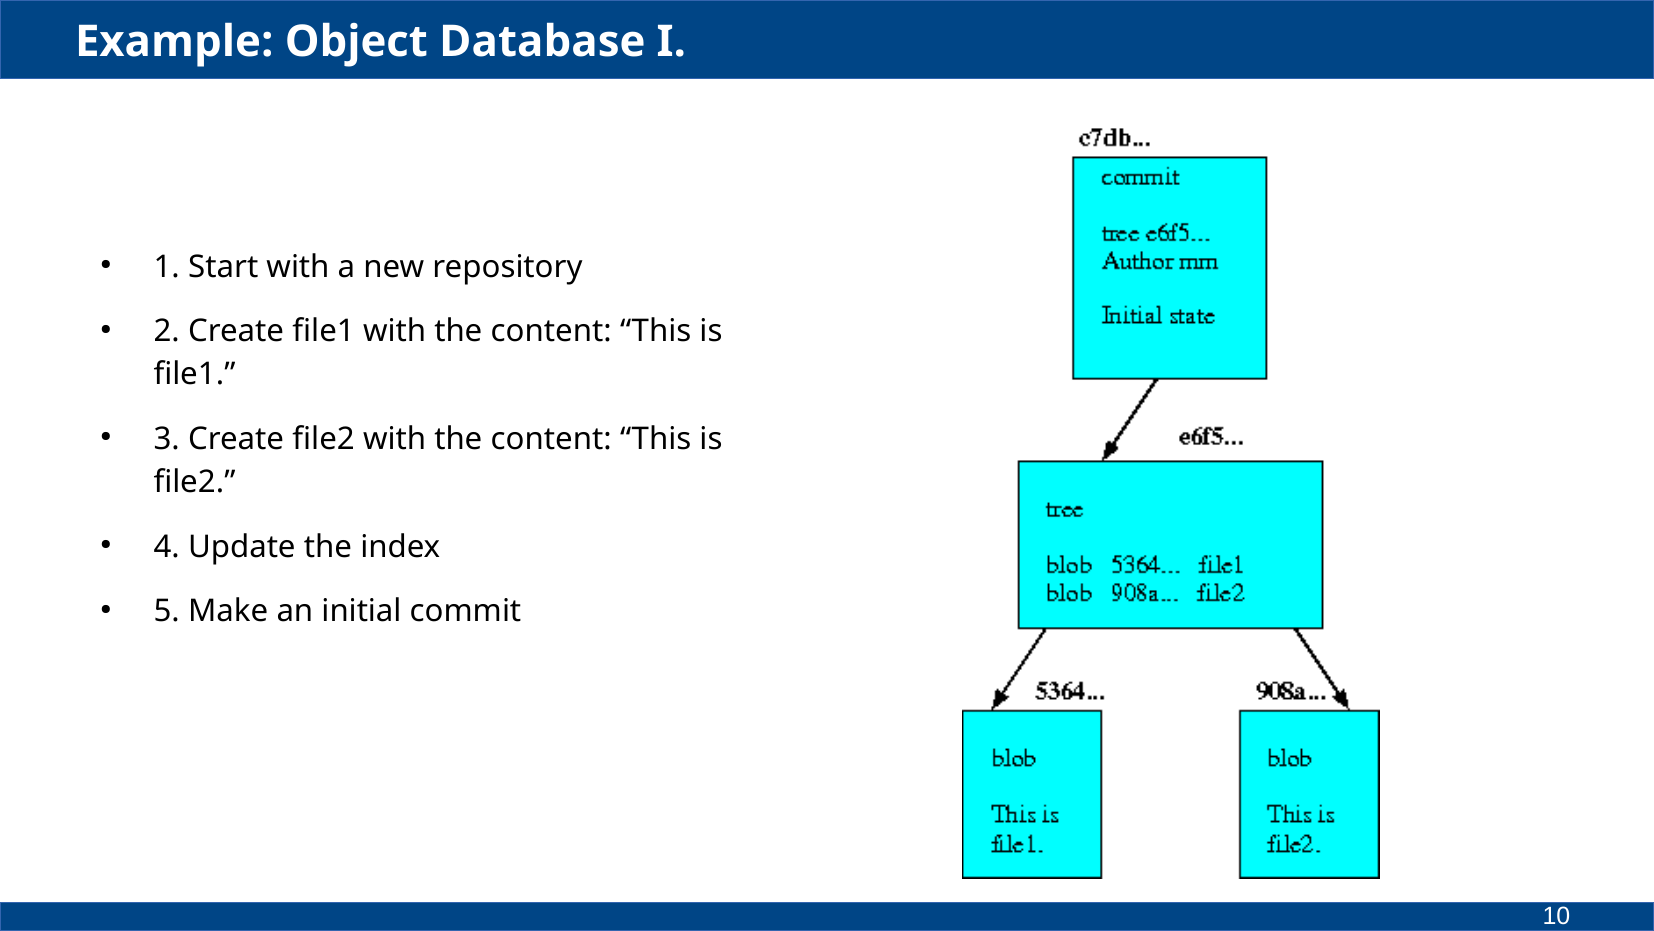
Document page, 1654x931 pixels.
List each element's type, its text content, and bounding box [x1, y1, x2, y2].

list 1. Start with a new repository 2. Create file1 with the content: “This is file1.” 3. Create file2 with the content: “This is file2.” 4. Update the index 5. Make an initial commit [82, 243, 809, 832]
picture [962, 127, 1380, 879]
title Example: Object Database I. [75, 0, 1654, 79]
